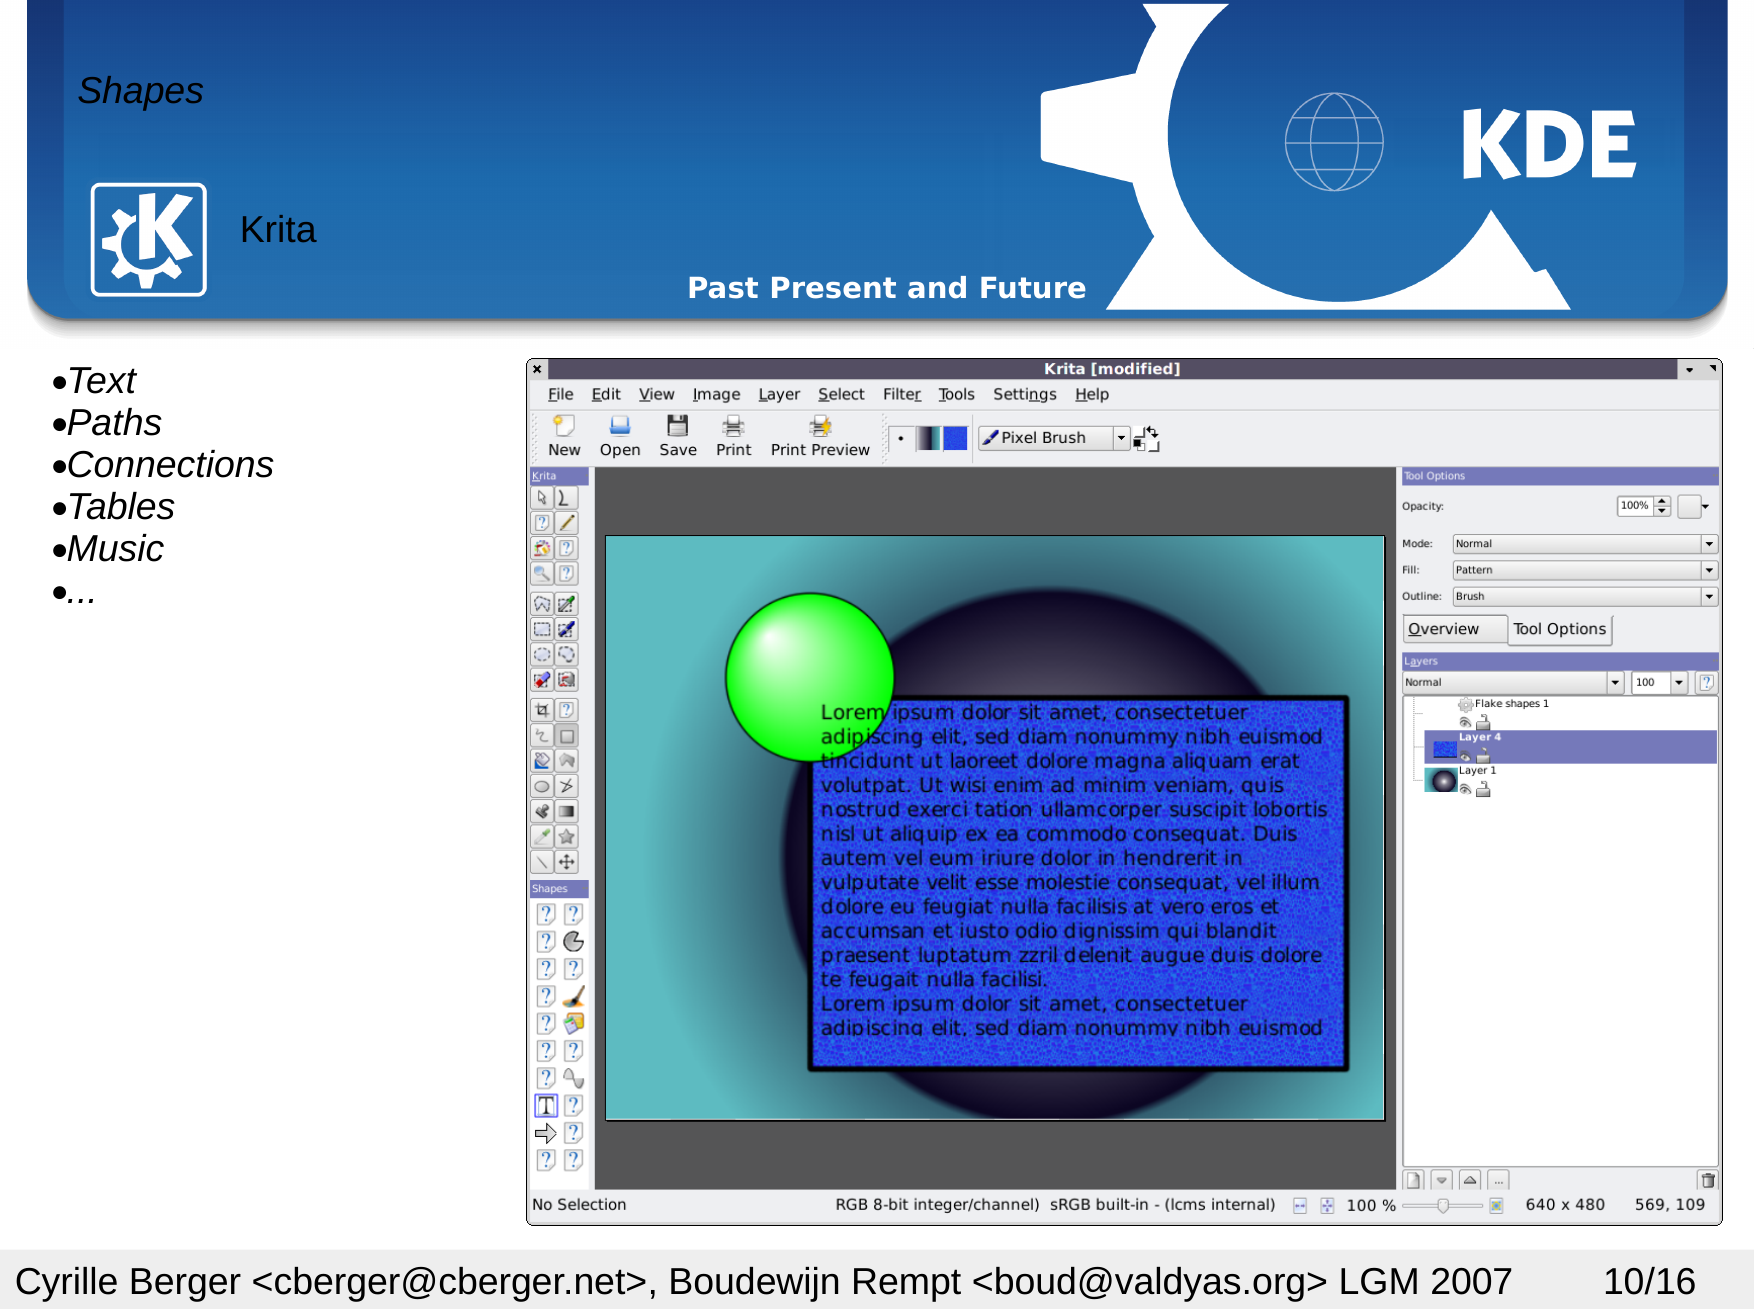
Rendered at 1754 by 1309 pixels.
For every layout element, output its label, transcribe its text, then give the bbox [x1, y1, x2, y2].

text_box Text Paths Connections Tables Music ... [37, 352, 505, 1253]
picture [0, 0, 1754, 349]
picture [526, 358, 1723, 1226]
text_box Shapes [62, 62, 1336, 190]
